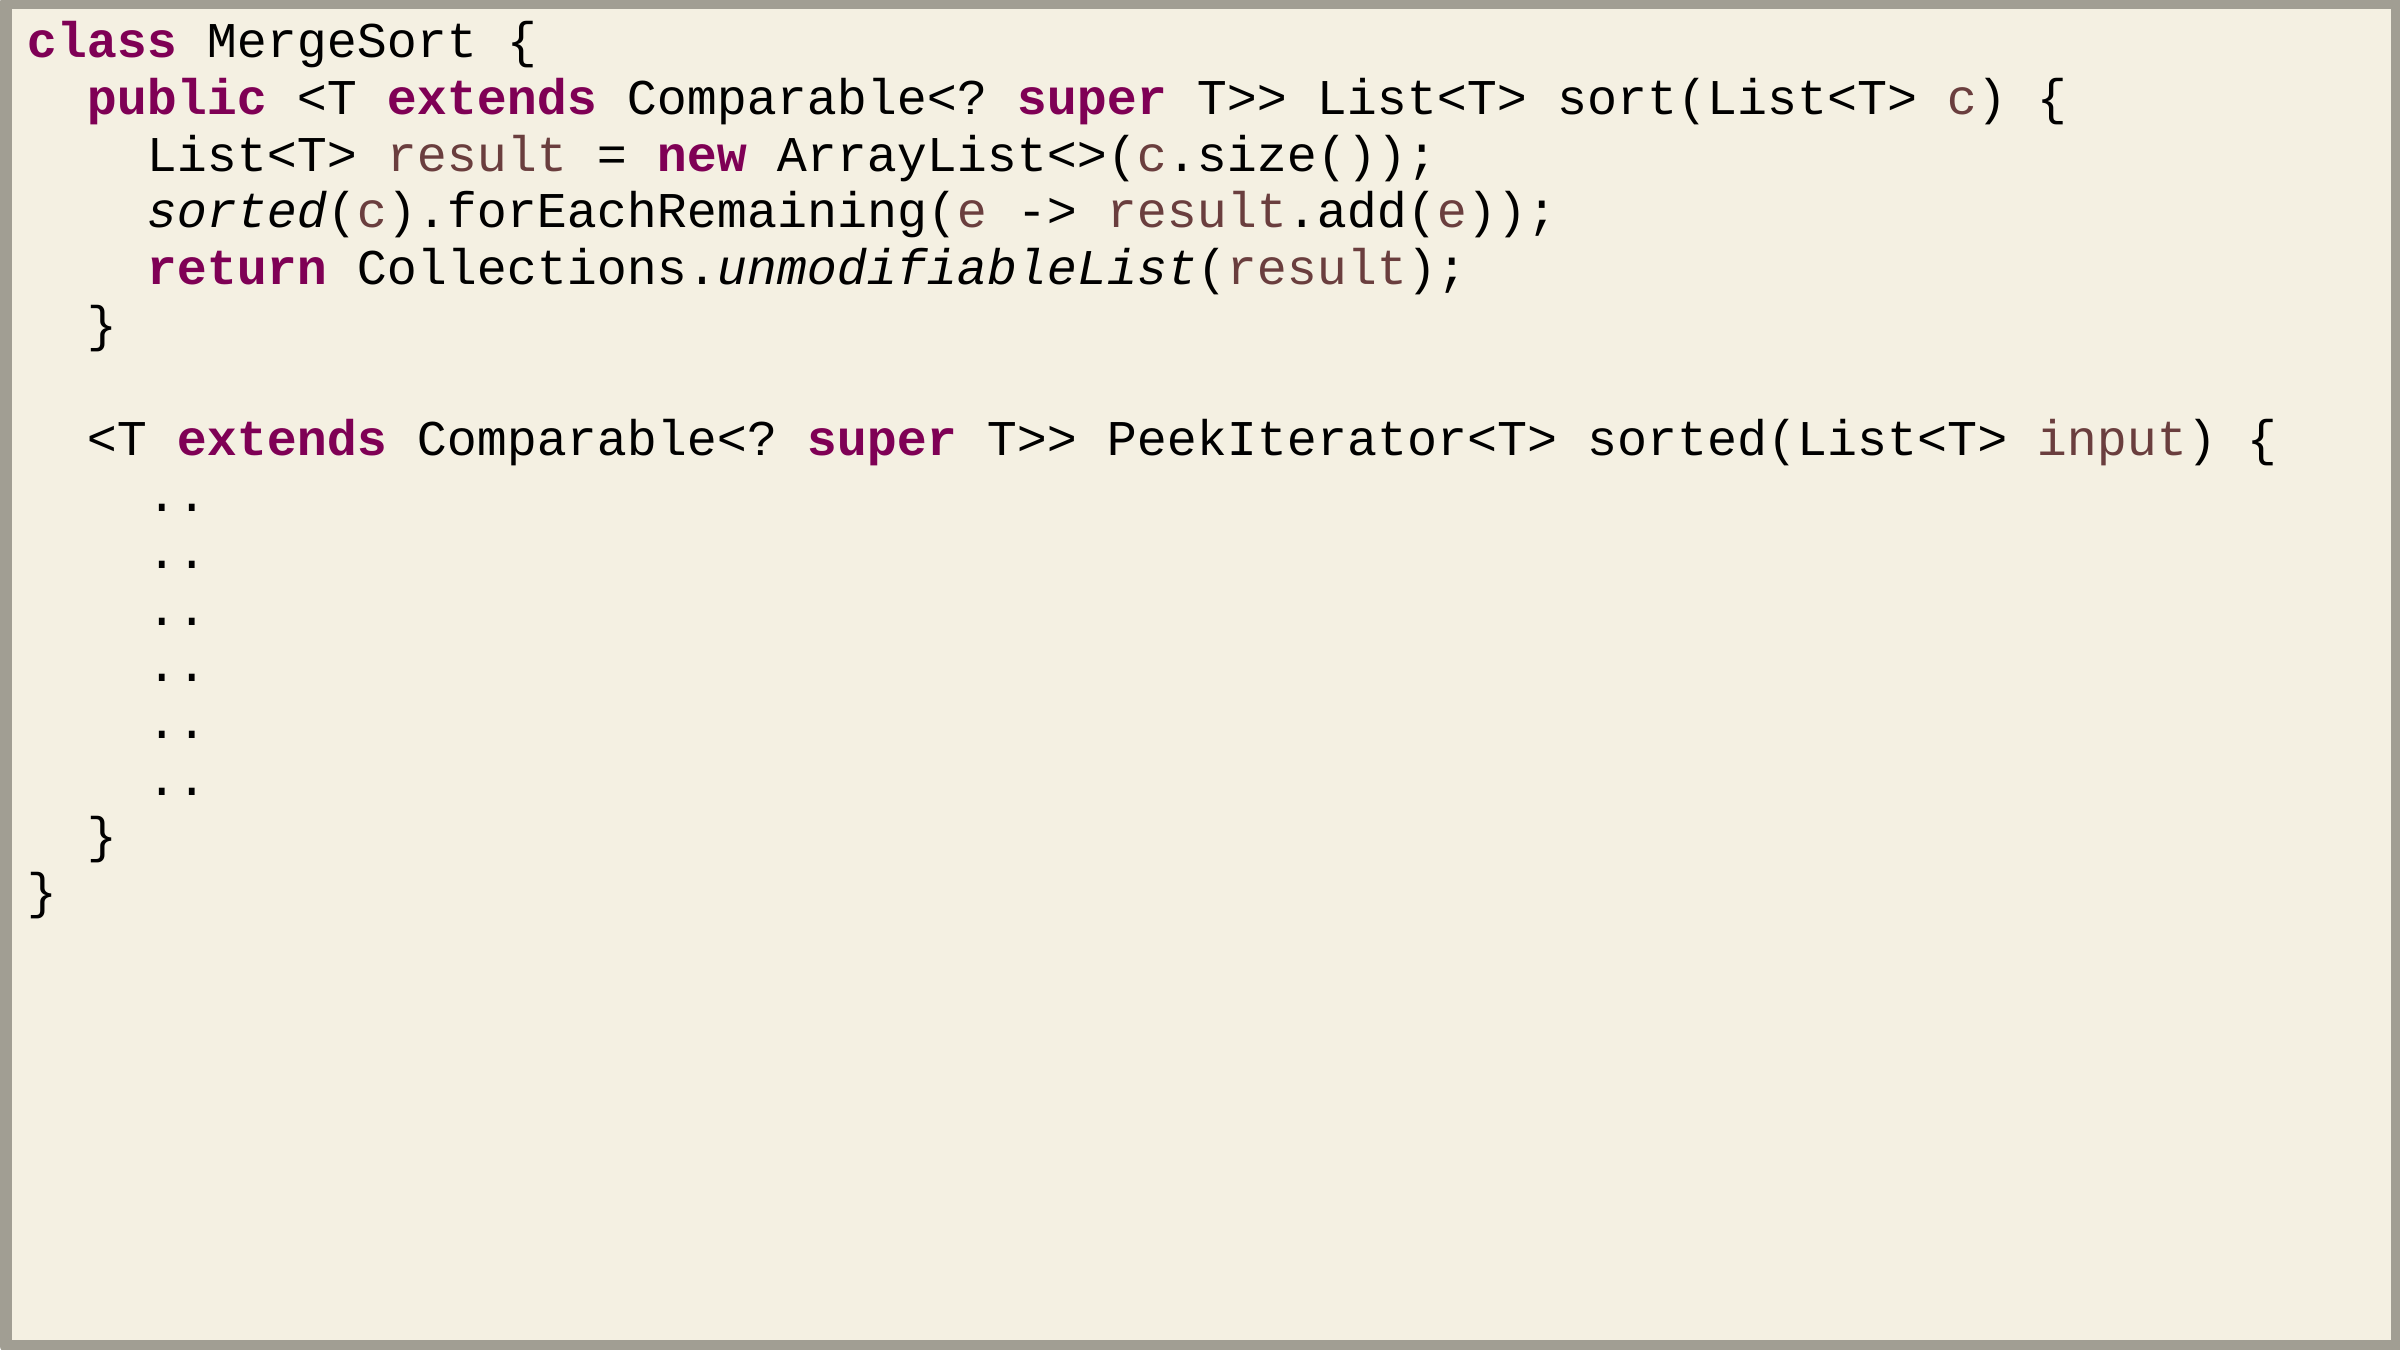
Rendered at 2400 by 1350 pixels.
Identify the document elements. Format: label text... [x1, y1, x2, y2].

text_box class MergeSort { public <T extends Comparable<? super T>> List<T> sort(List<T> c) { List<T> result = new ArrayList<>(c.size()); sorted(c).forEachRemaining(e -> result.add(e)); return Collections.unmodifiableList(result); } <T extends Comparable<? super T>> PeekIterator<T> sorted(List<T> input) { .. .. .. .. .. .. } } [5, 2, 2398, 1346]
